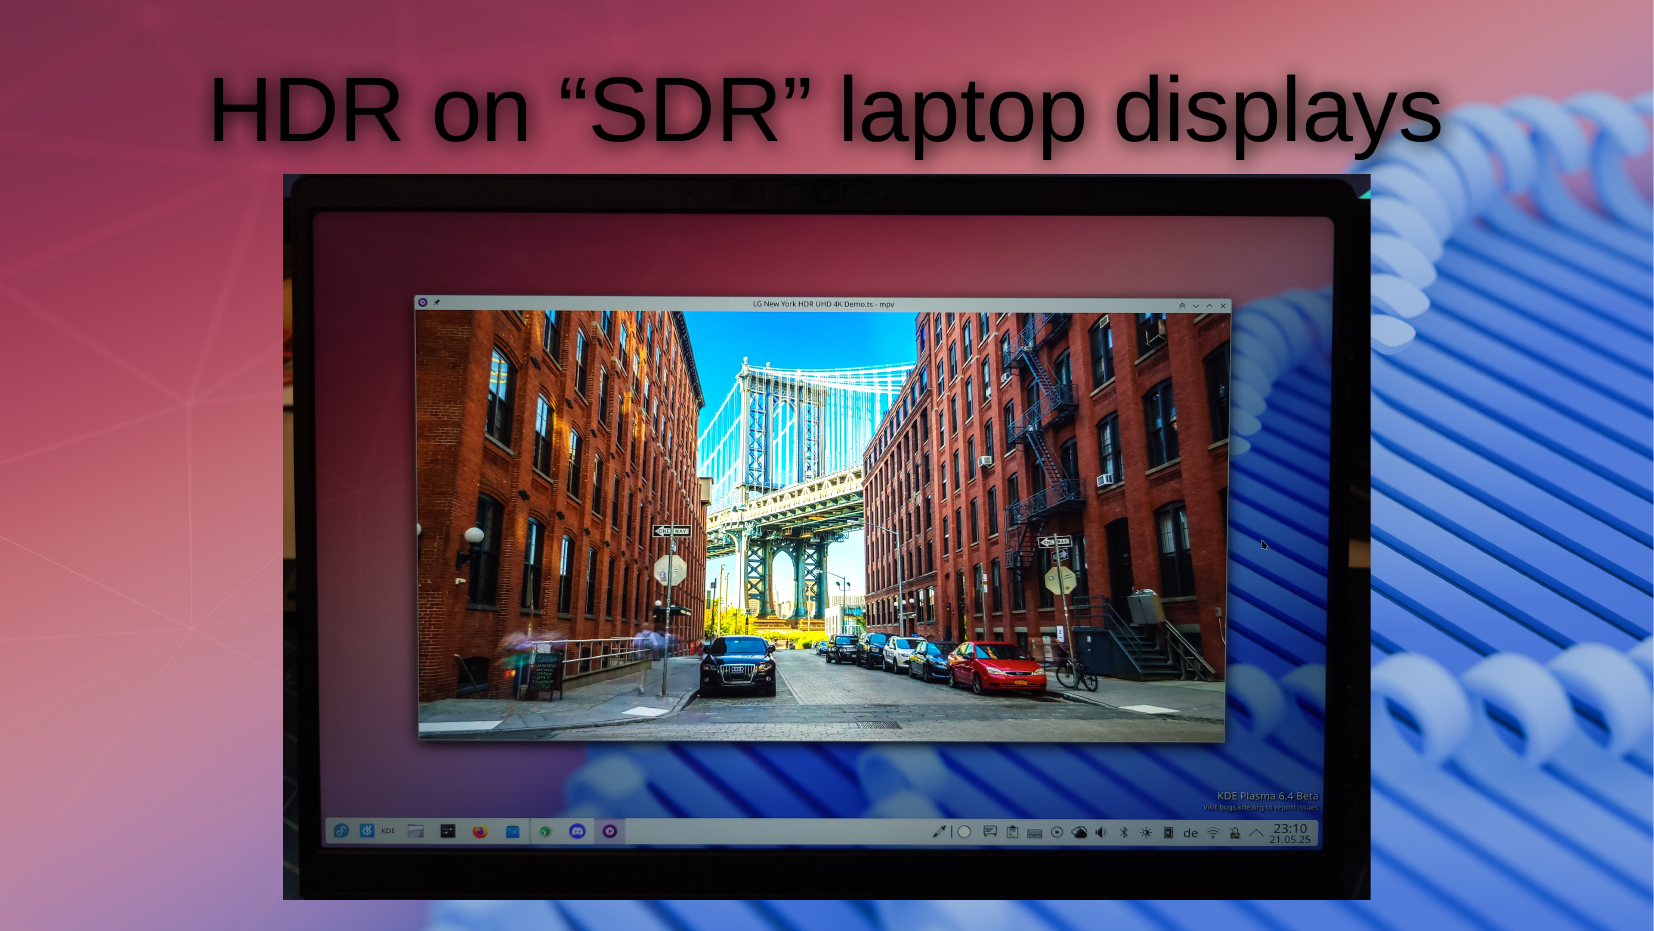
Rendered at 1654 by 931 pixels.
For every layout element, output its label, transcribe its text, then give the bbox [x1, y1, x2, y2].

picture [0, 0, 1654, 931]
title HDR on “SDR” laptop displays [82, 32, 1571, 188]
